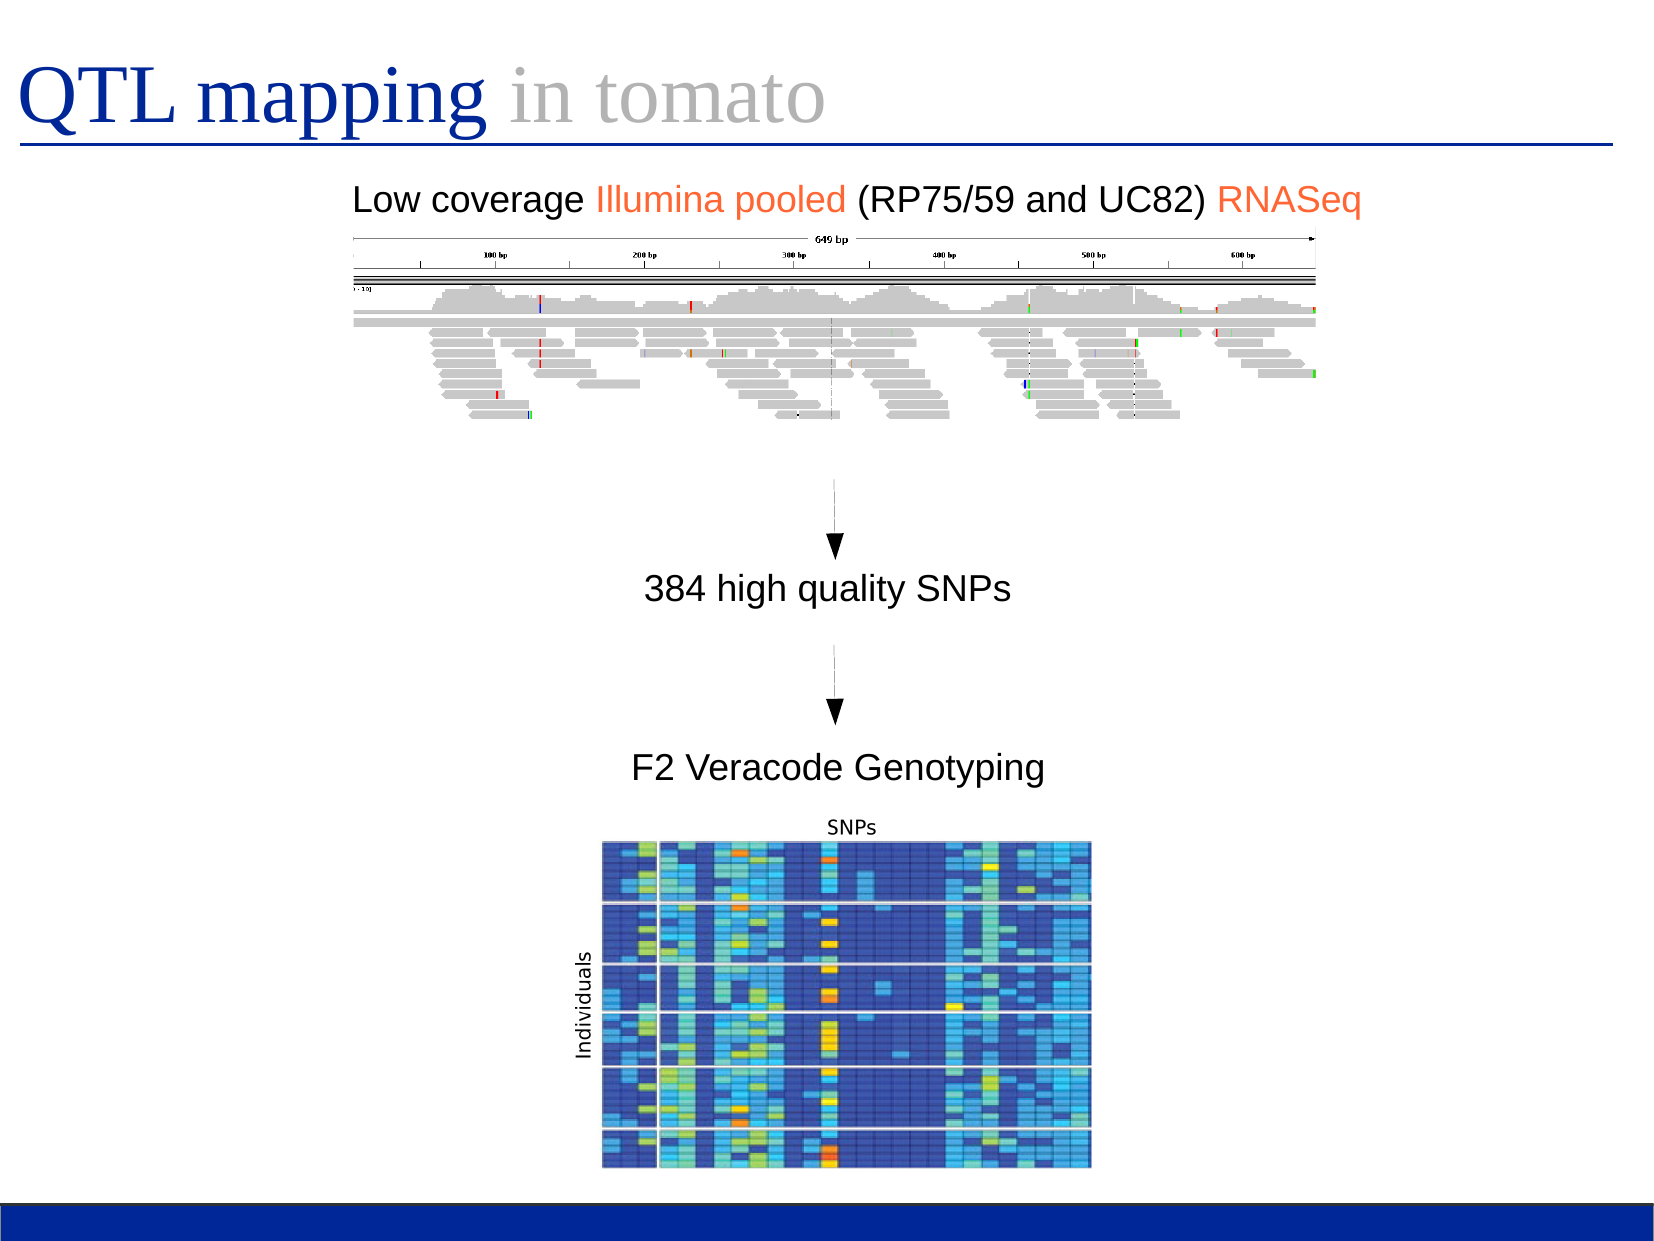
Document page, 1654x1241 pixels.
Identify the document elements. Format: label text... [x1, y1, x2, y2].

picture [575, 754, 1094, 1169]
text_box 384 high quality SNPs [629, 559, 1027, 617]
text_box F2 Veracode Genotyping [616, 739, 1060, 797]
text_box Low coverage Illumina pooled (RP75/59 and UC82) RNASeq [337, 170, 1388, 228]
picture [353, 228, 1316, 430]
title QTL mapping in tomato [17, 0, 1589, 198]
